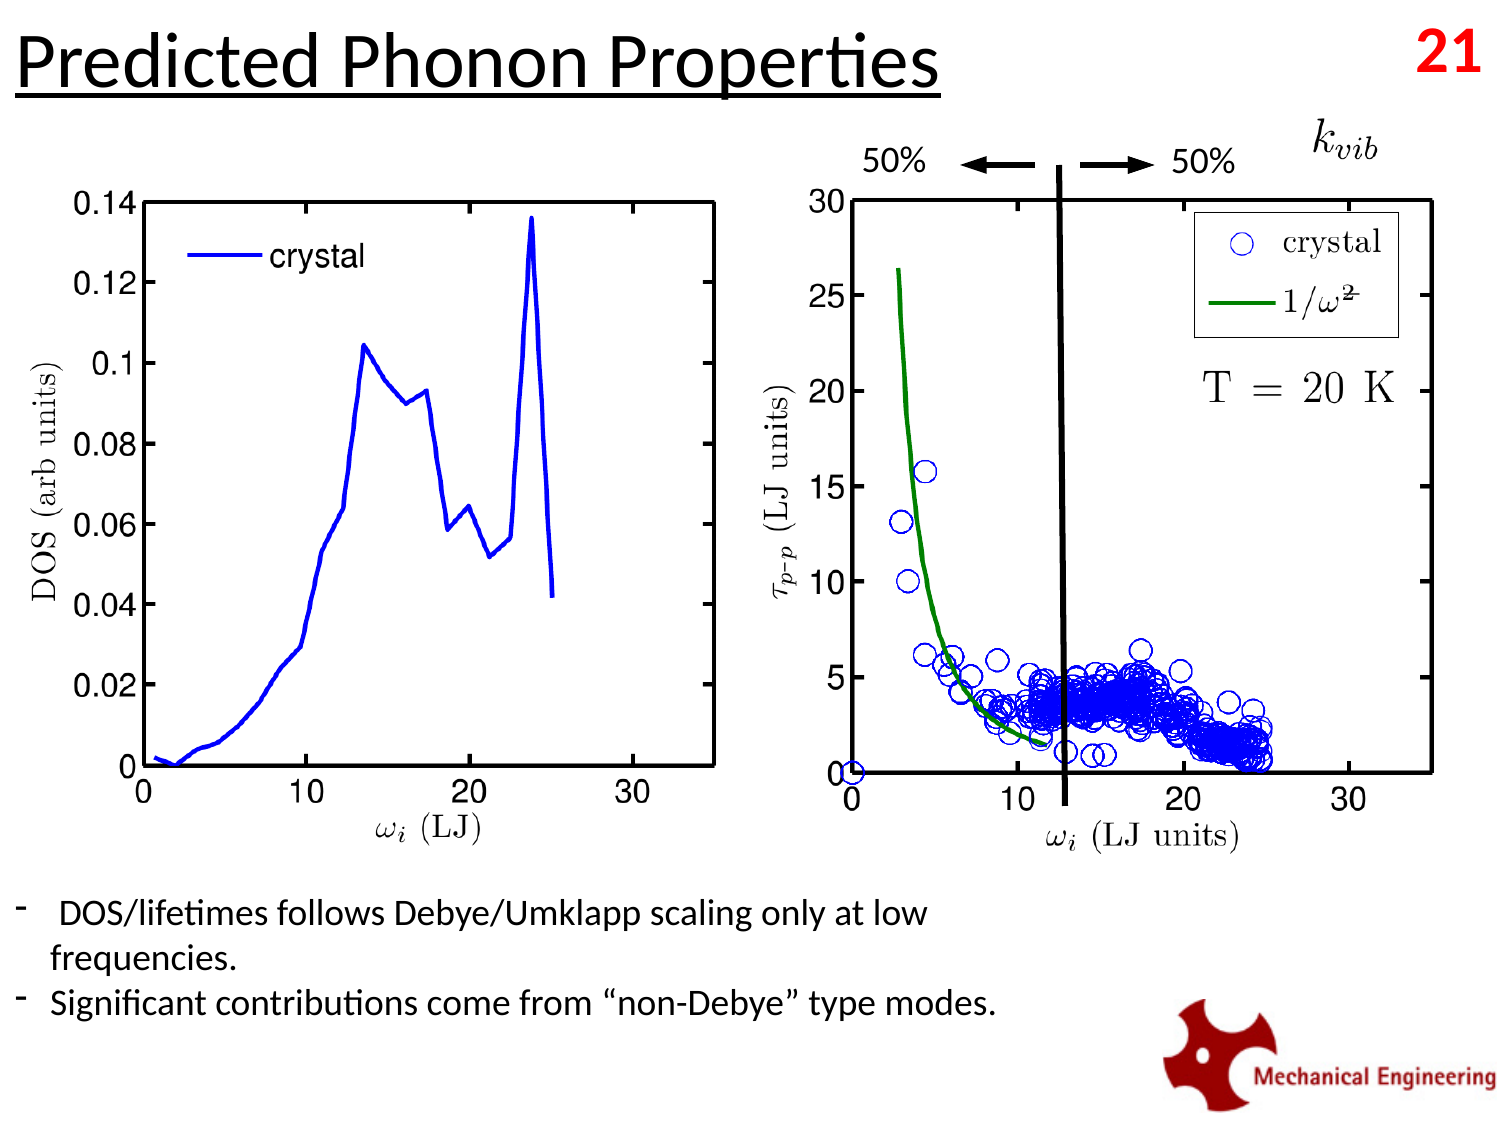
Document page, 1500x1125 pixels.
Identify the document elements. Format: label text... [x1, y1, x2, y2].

picture [1162, 999, 1497, 1113]
text_box 50% [1156, 138, 1277, 197]
title Predicted Phonon Properties [0, 0, 1351, 150]
picture [12, 102, 1483, 861]
text_box 50% [846, 136, 968, 196]
text_box DOS/lifetimes follows Debye/Umklapp scaling only at low frequencies. Significant contributions come from “non-Debye” type modes. [0, 880, 1141, 1031]
text_box 21 [1400, 0, 1499, 93]
